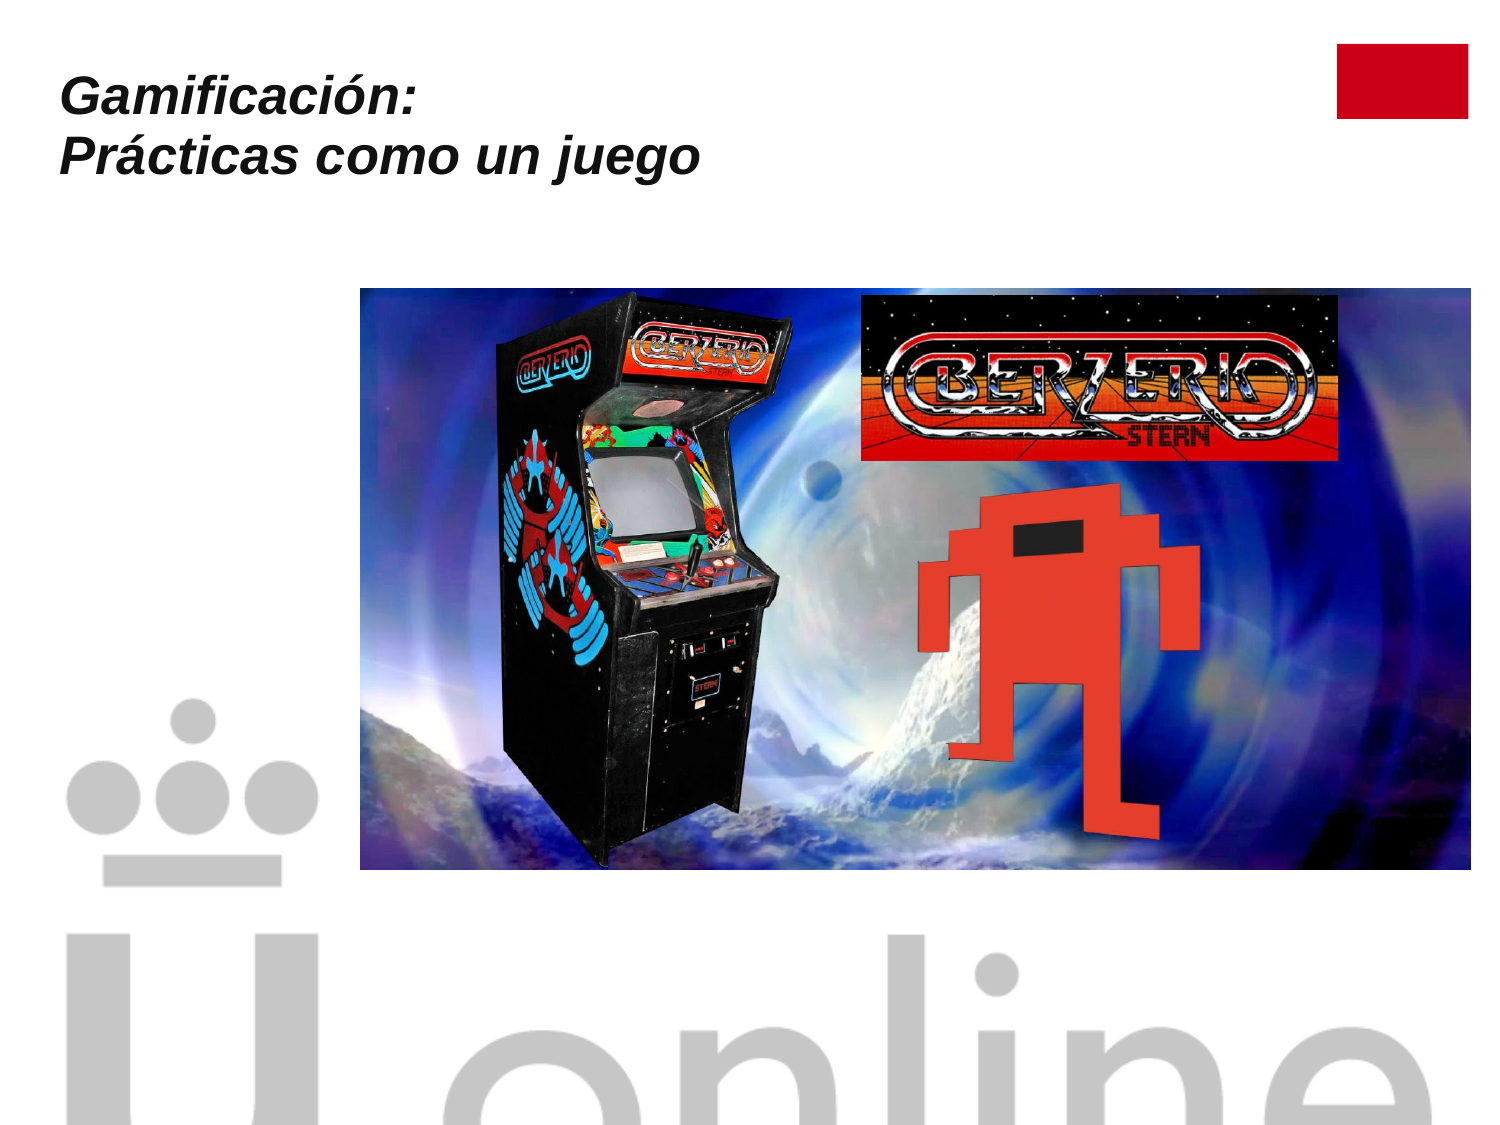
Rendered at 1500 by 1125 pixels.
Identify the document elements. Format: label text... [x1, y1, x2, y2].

text_box Gamificación: Prácticas como un juego [45, 57, 976, 211]
picture [54, 288, 1471, 1125]
